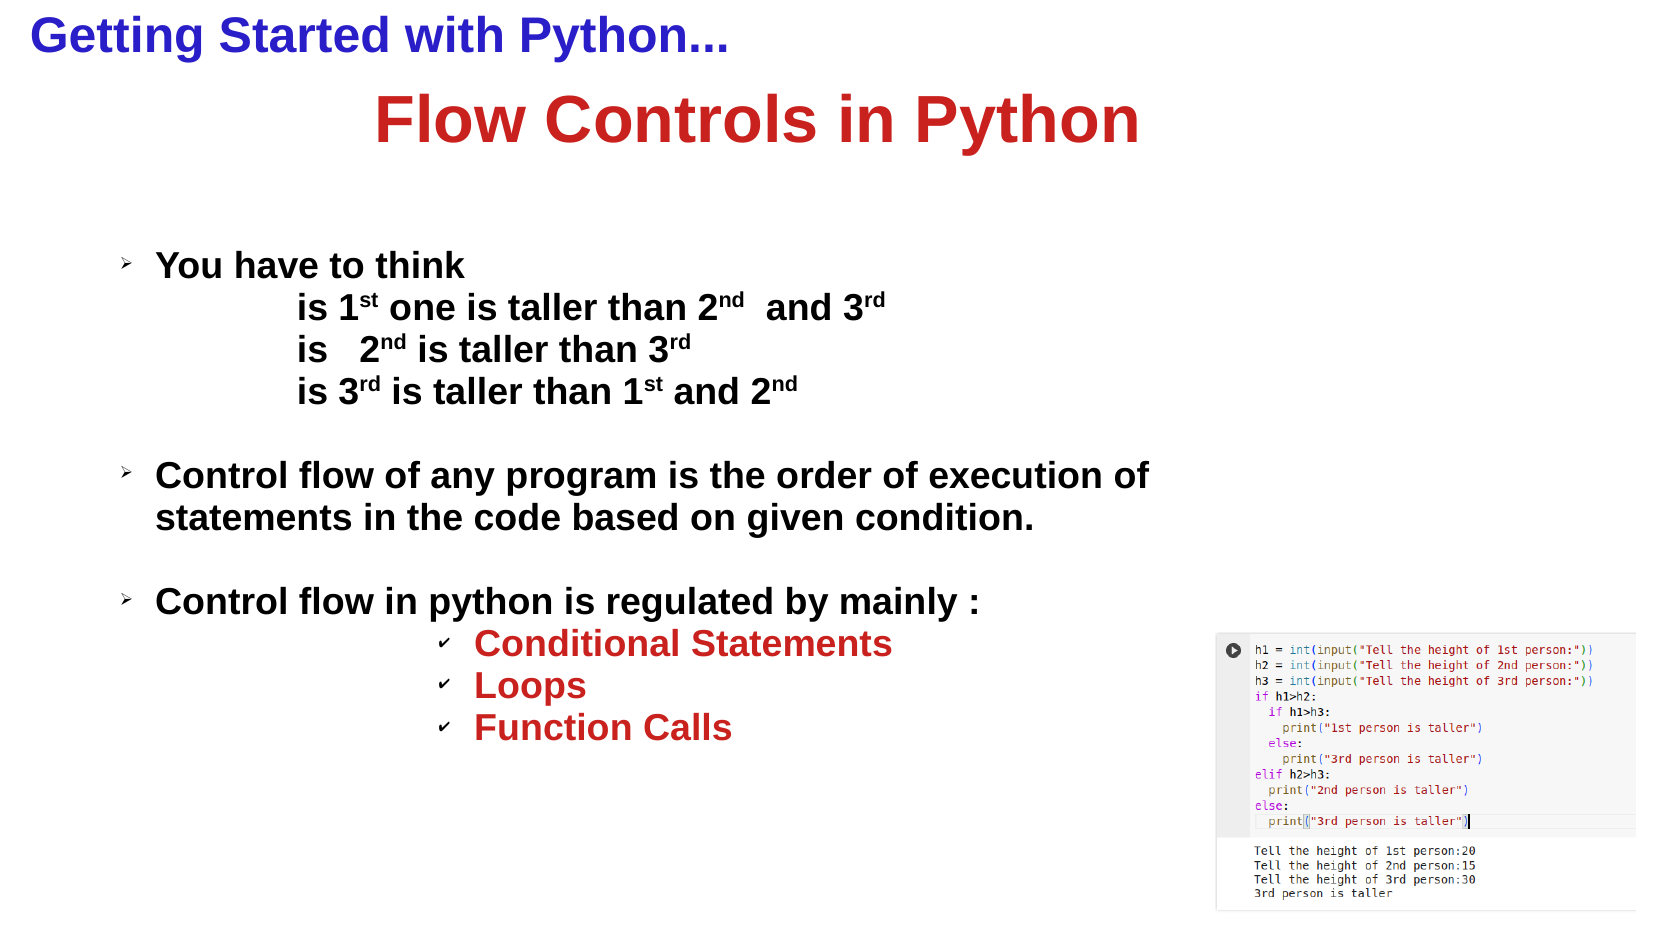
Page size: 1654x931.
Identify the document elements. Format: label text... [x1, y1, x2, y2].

text_box You have to think is 1st one is taller than 2nd and 3rd is 2nd is taller than 3rd is 3rd is taller than 1st and 2nd Control flow of any program is the order of execution of statements in the code based on given condition. Control flow in python is regulated by mainly : Conditional Statements Loops Function Calls [105, 195, 1306, 760]
picture [1215, 632, 1636, 916]
text_box Flow Controls in Python [360, 75, 1231, 166]
text_box Getting Started with Python... [15, 0, 751, 91]
